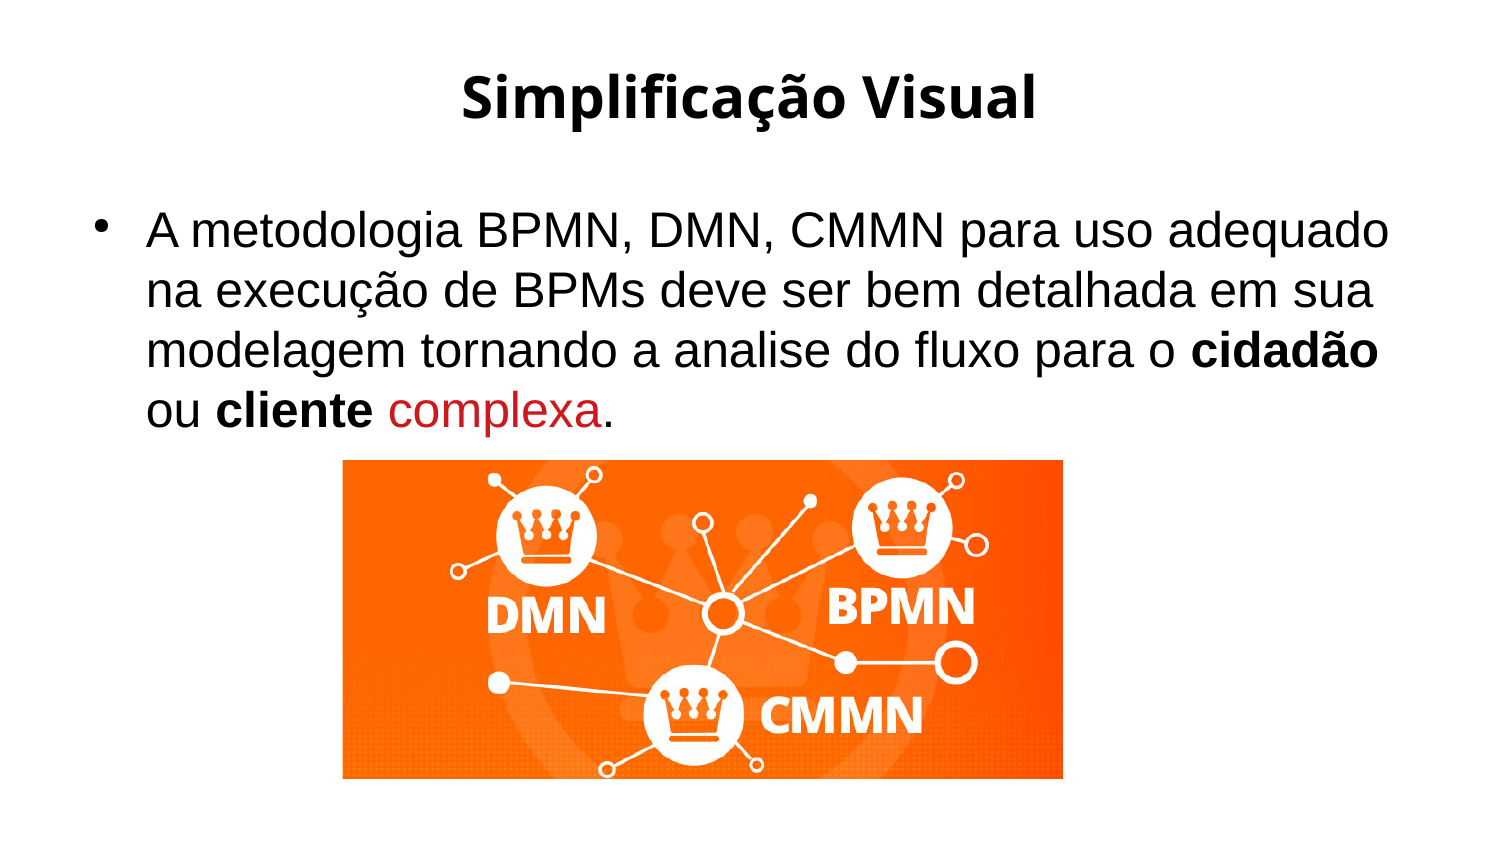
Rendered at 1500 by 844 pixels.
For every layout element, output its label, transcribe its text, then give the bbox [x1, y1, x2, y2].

list A metodologia BPMN, DMN, CMMN para uso adequado na execução de BPMs deve ser bem detalhada em sua modelagem tornando a analise do fluxo para o cidadão ou cliente complexa. [75, 197, 1425, 687]
picture [342, 460, 1063, 779]
text_box Simplificação Visual [0, 45, 1500, 146]
